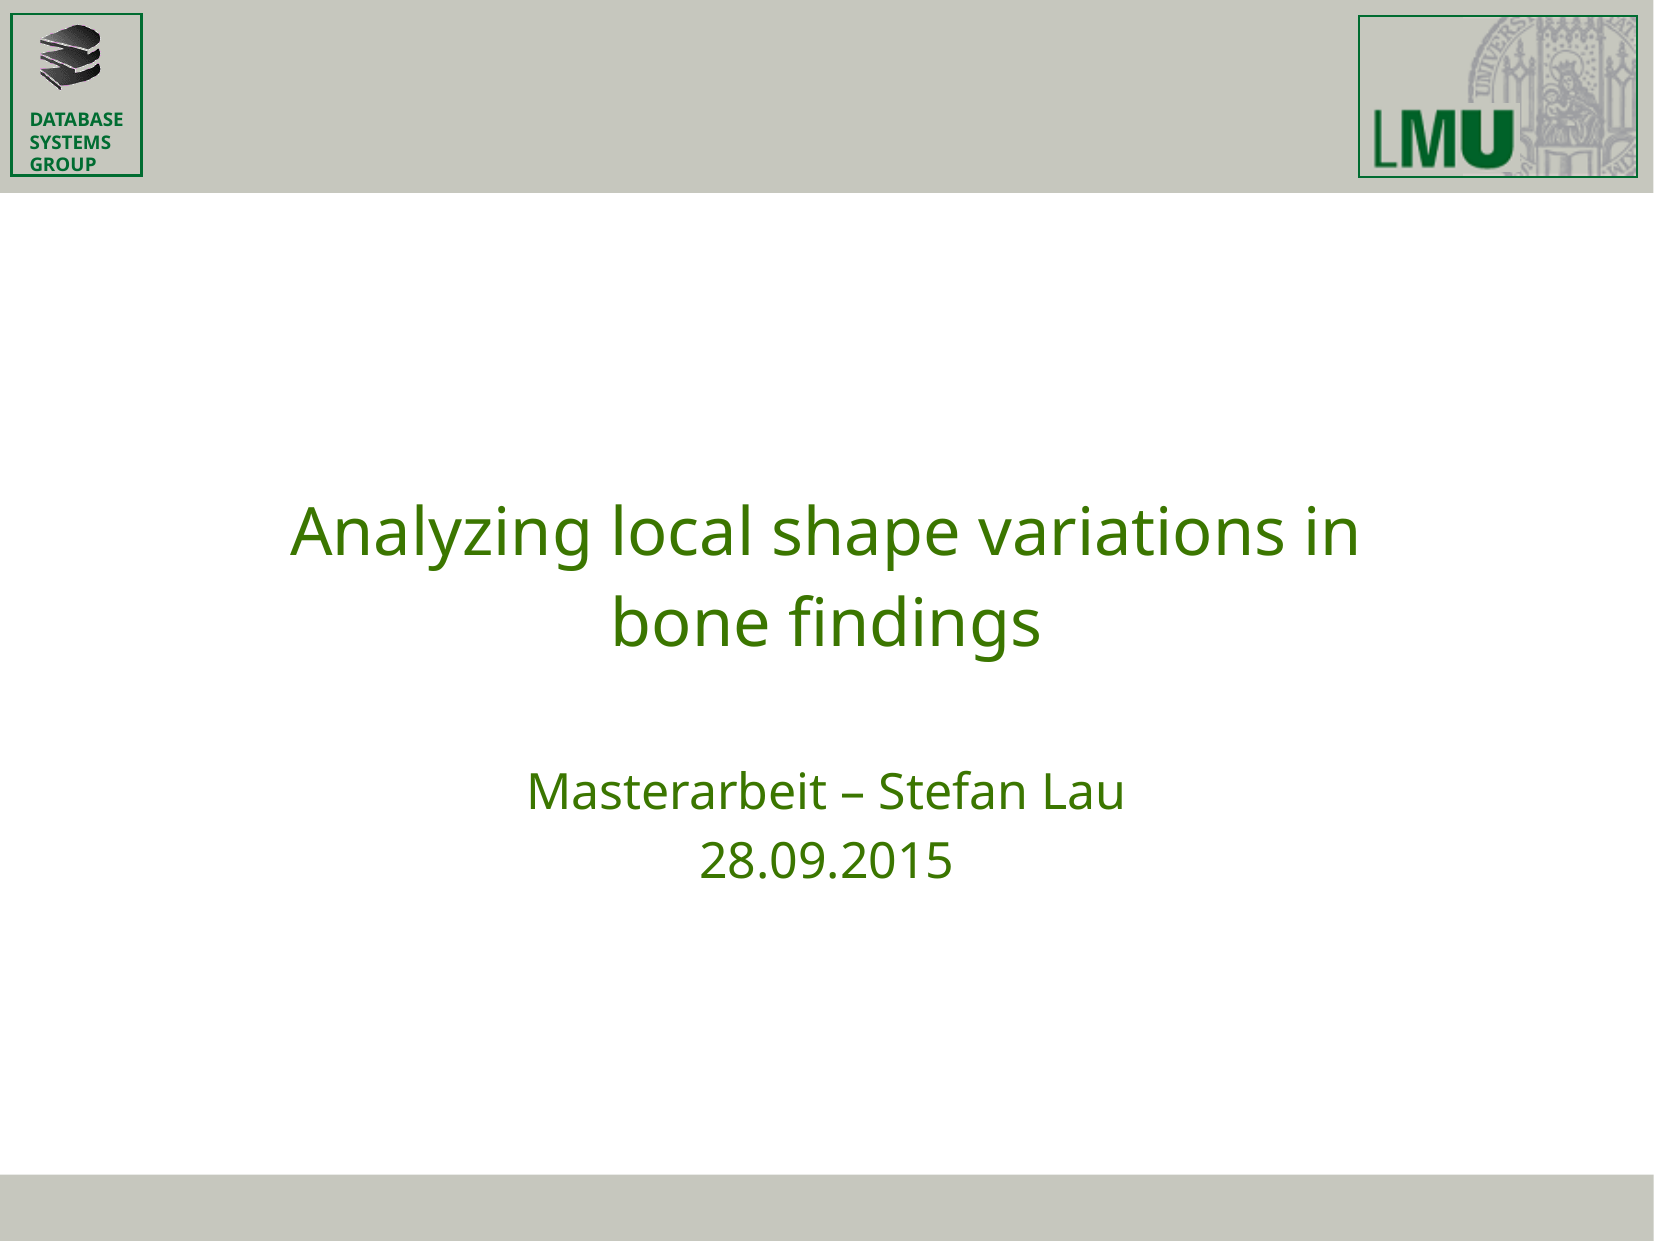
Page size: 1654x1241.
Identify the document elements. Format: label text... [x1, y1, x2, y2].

picture [36, 21, 104, 94]
picture [1369, 17, 1636, 176]
subtitle Analyzing local shape variations in bone findings Masterarbeit – Stefan Lau 28.09.2015 [82, 290, 1571, 1087]
